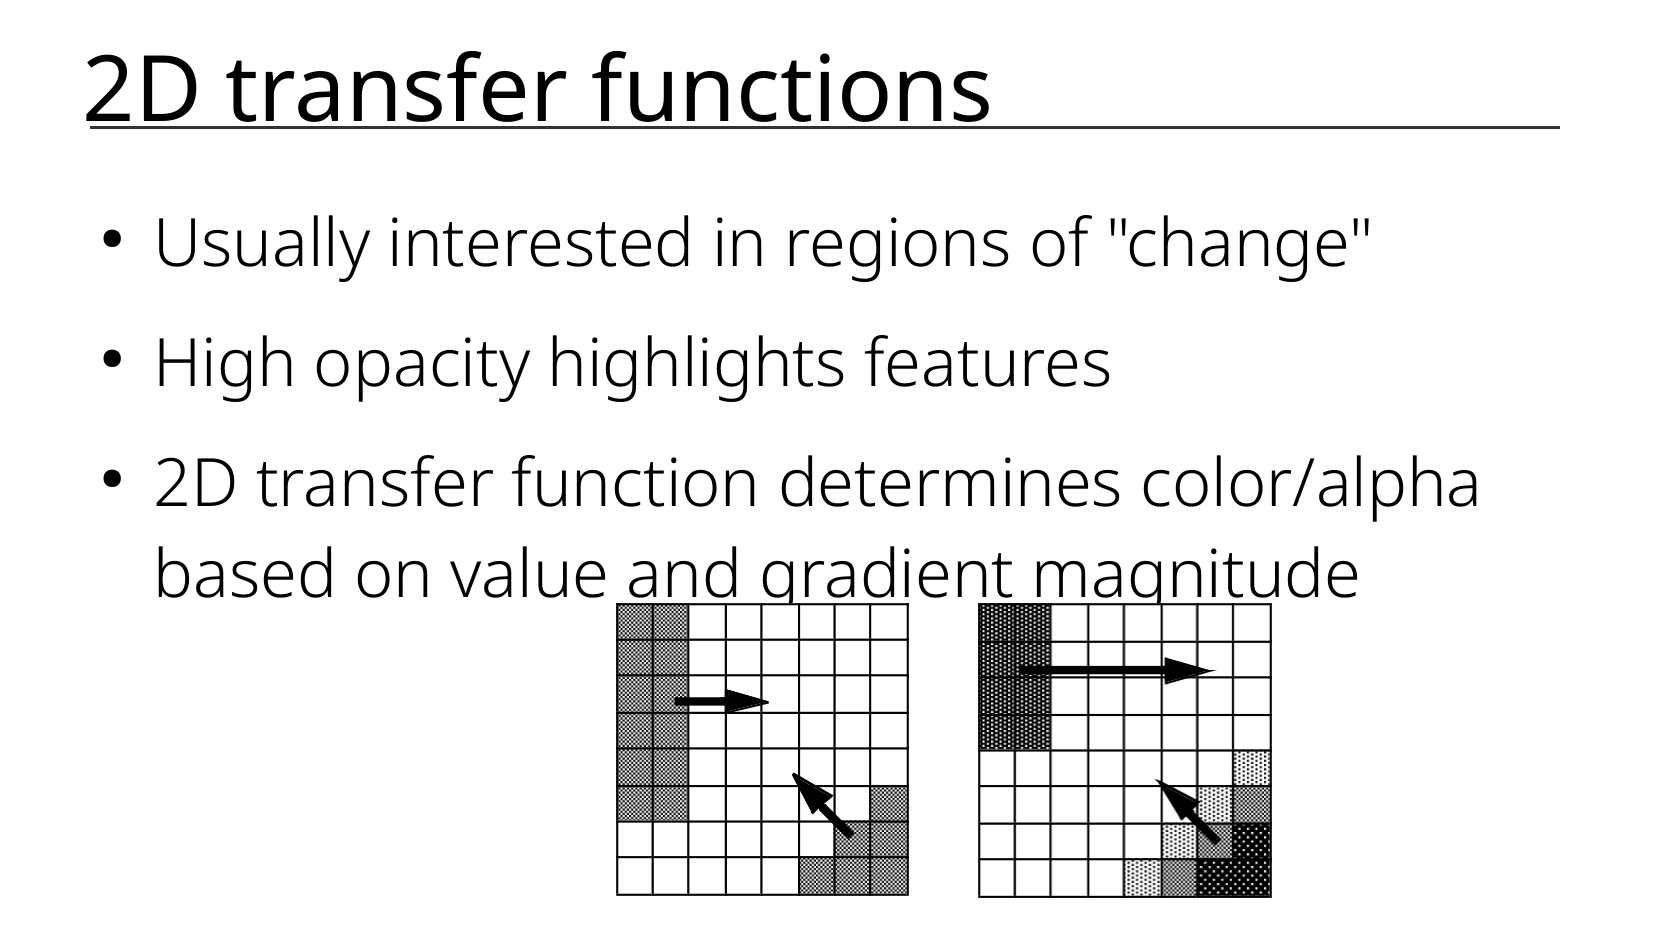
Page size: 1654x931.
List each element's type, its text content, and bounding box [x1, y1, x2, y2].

picture [612, 599, 913, 901]
picture [974, 599, 1276, 901]
list Usually interested in regions of "change" High opacity highlights features 2D transfer function determines color/alpha based on value and gradient magnitude [82, 195, 1571, 811]
title 2D transfer functions [82, 32, 1571, 140]
